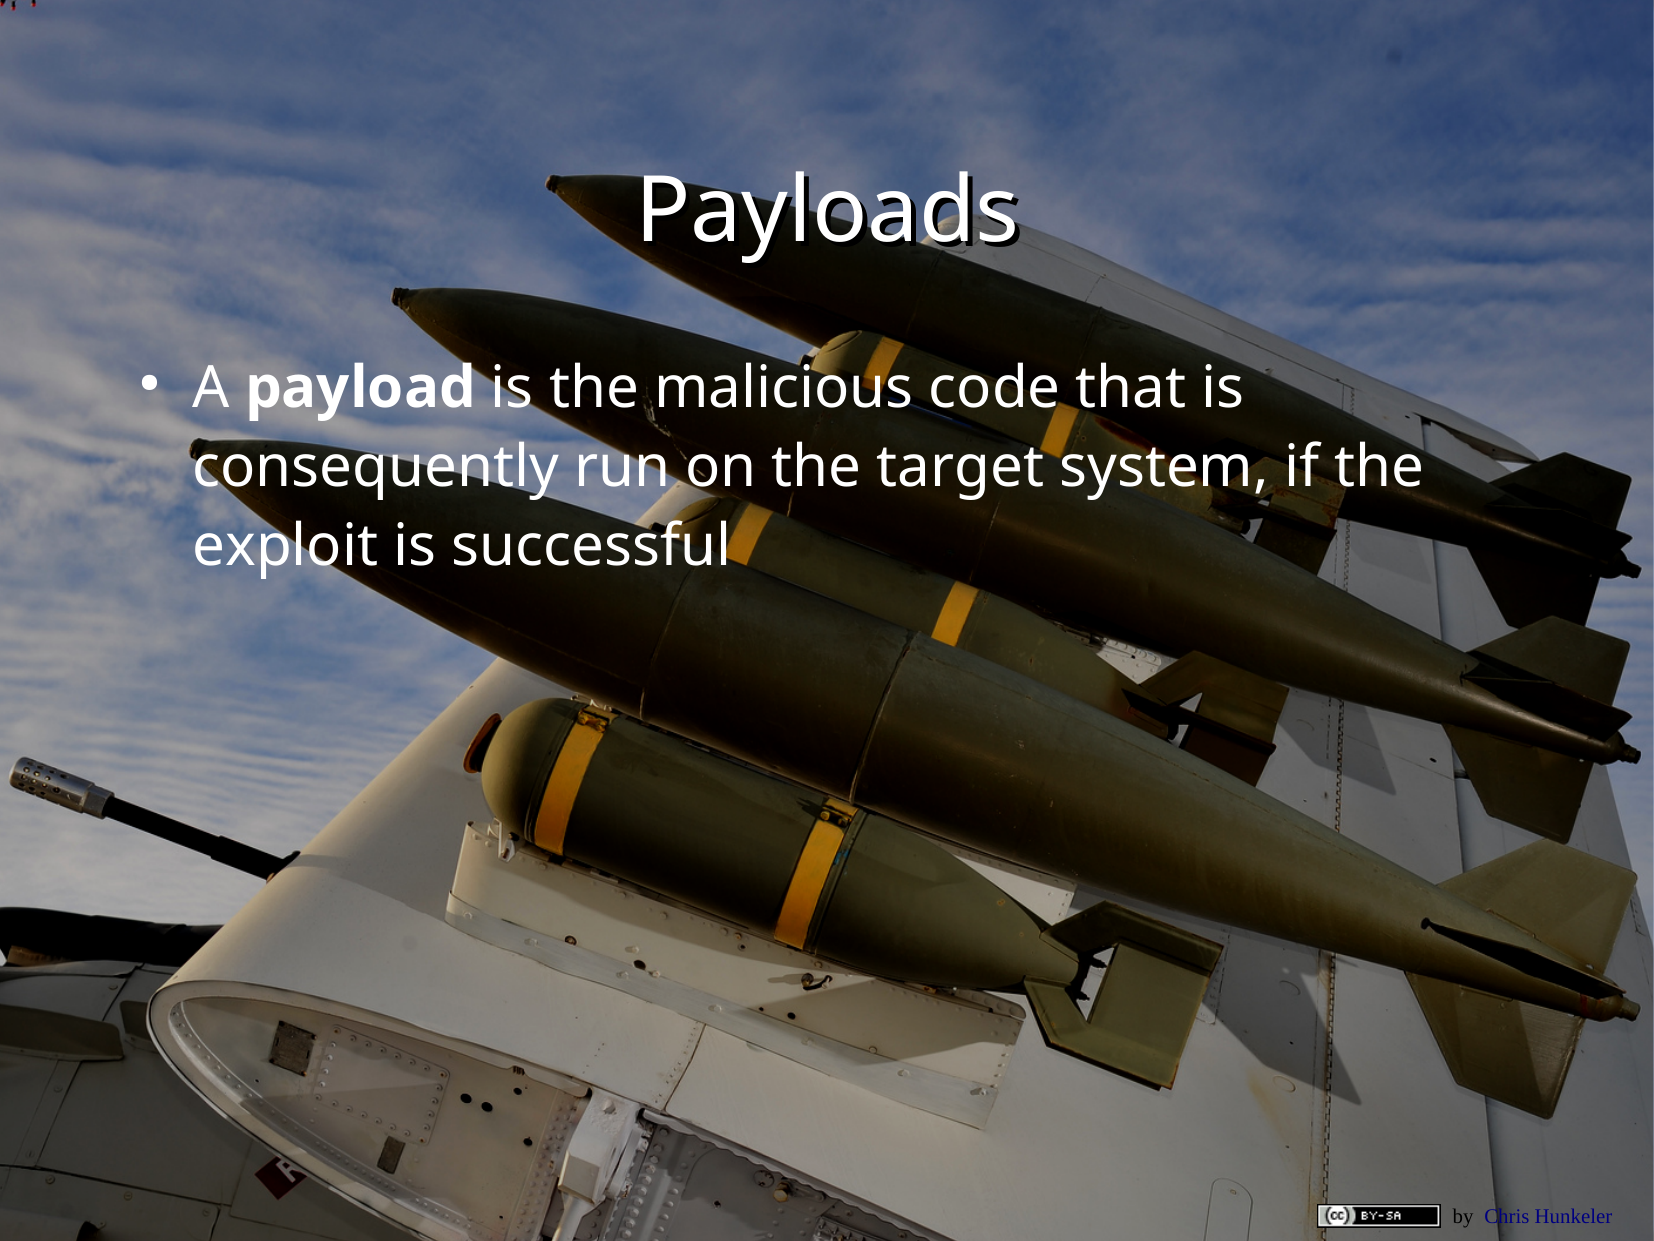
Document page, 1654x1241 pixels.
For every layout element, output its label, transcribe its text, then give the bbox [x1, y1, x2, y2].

text_box by Chris Hunkeler [1452, 1204, 1617, 1228]
picture [0, 0, 1654, 1241]
list A payload is the malicious code that is consequently run on the target system, if the exploit is successful [121, 344, 1534, 1127]
title Payloads [121, 102, 1534, 310]
